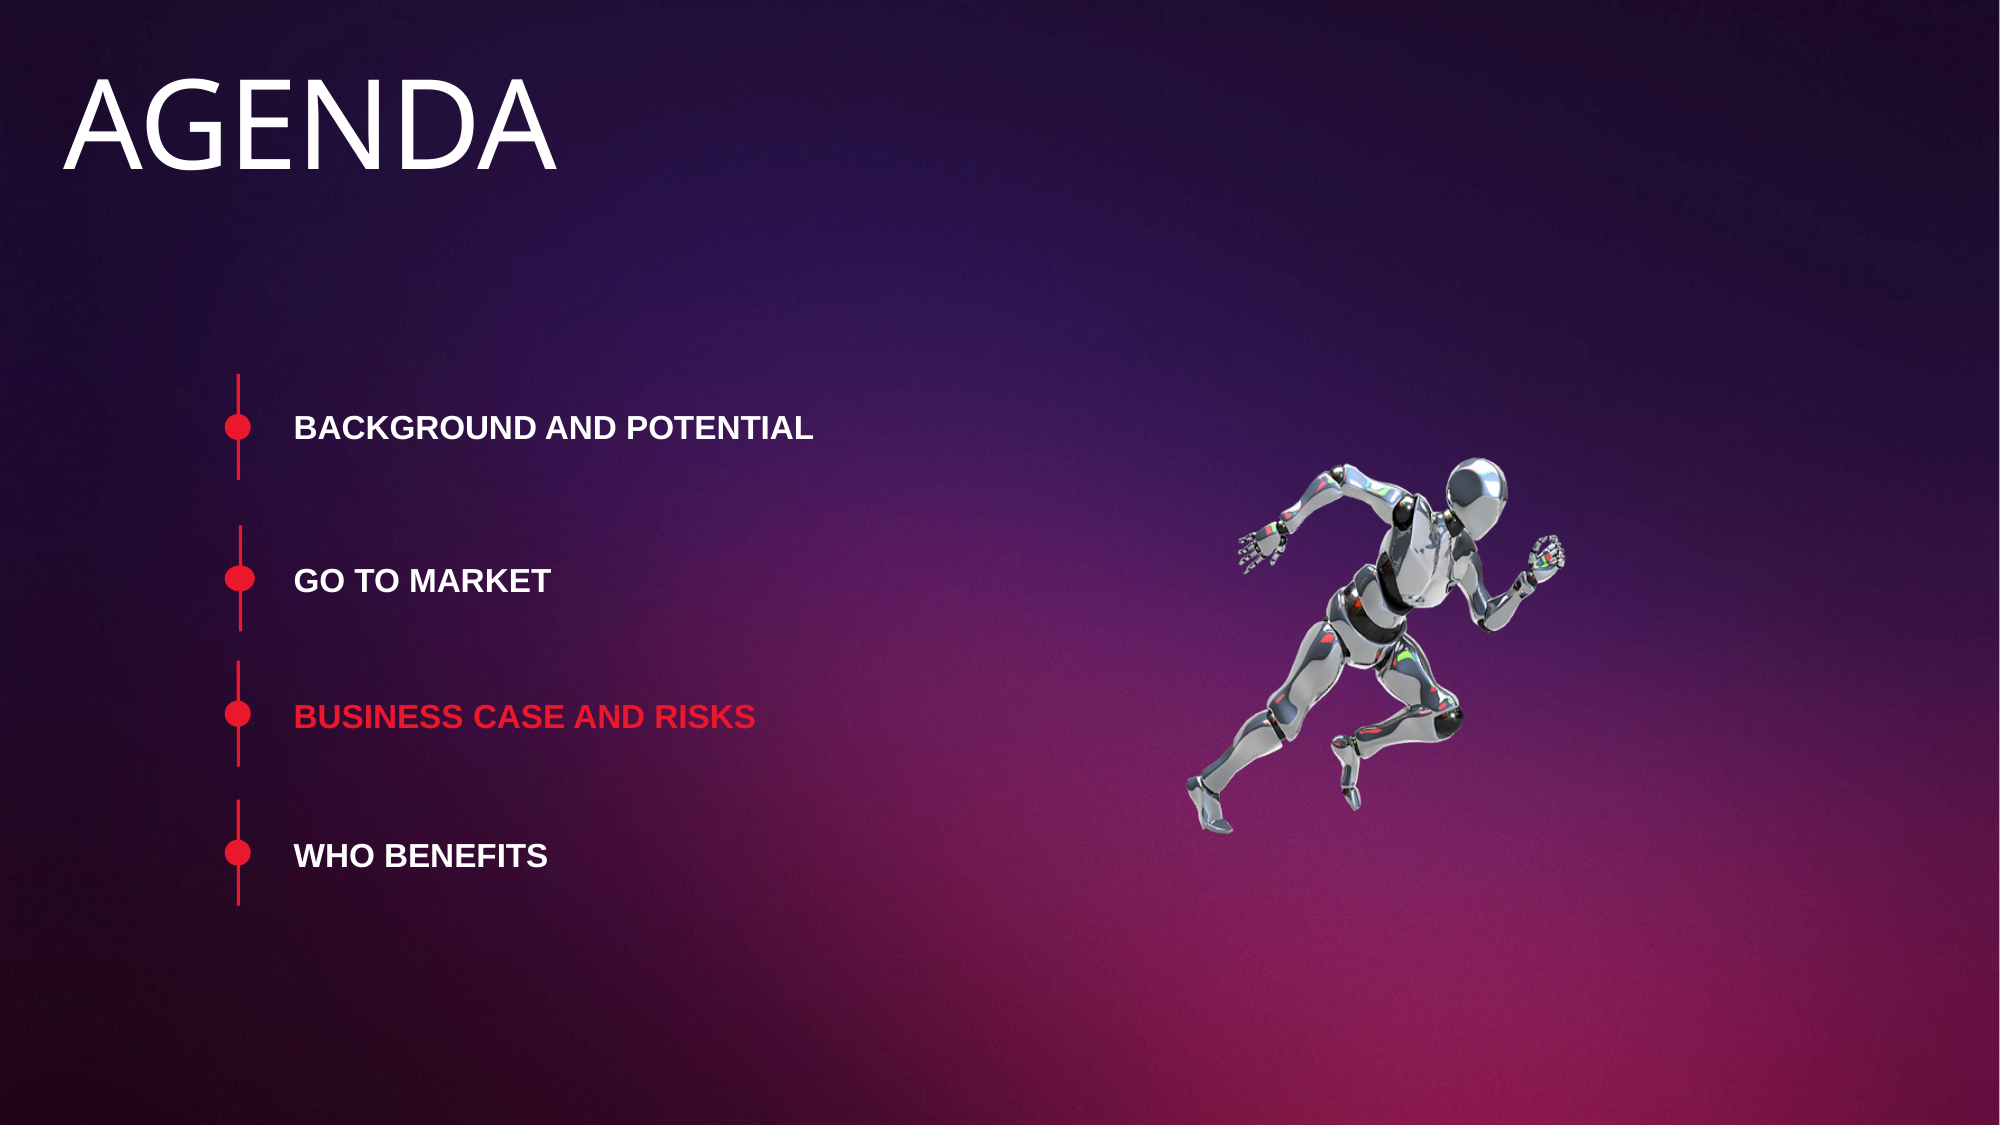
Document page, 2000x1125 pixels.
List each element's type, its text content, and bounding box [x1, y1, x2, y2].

text_box BUSINESS CASE AND RISKS [293, 695, 859, 736]
text_box [225, 701, 250, 726]
picture [0, 0, 2000, 1125]
title AGENDA [64, 61, 1773, 290]
text_box BACKGROUND AND POTENTIAL [293, 406, 859, 447]
text_box [225, 566, 254, 591]
text_box [225, 415, 250, 439]
text_box WHO BENEFITS [293, 834, 859, 875]
text_box [225, 840, 250, 865]
text_box GO TO MARKET [293, 559, 859, 640]
